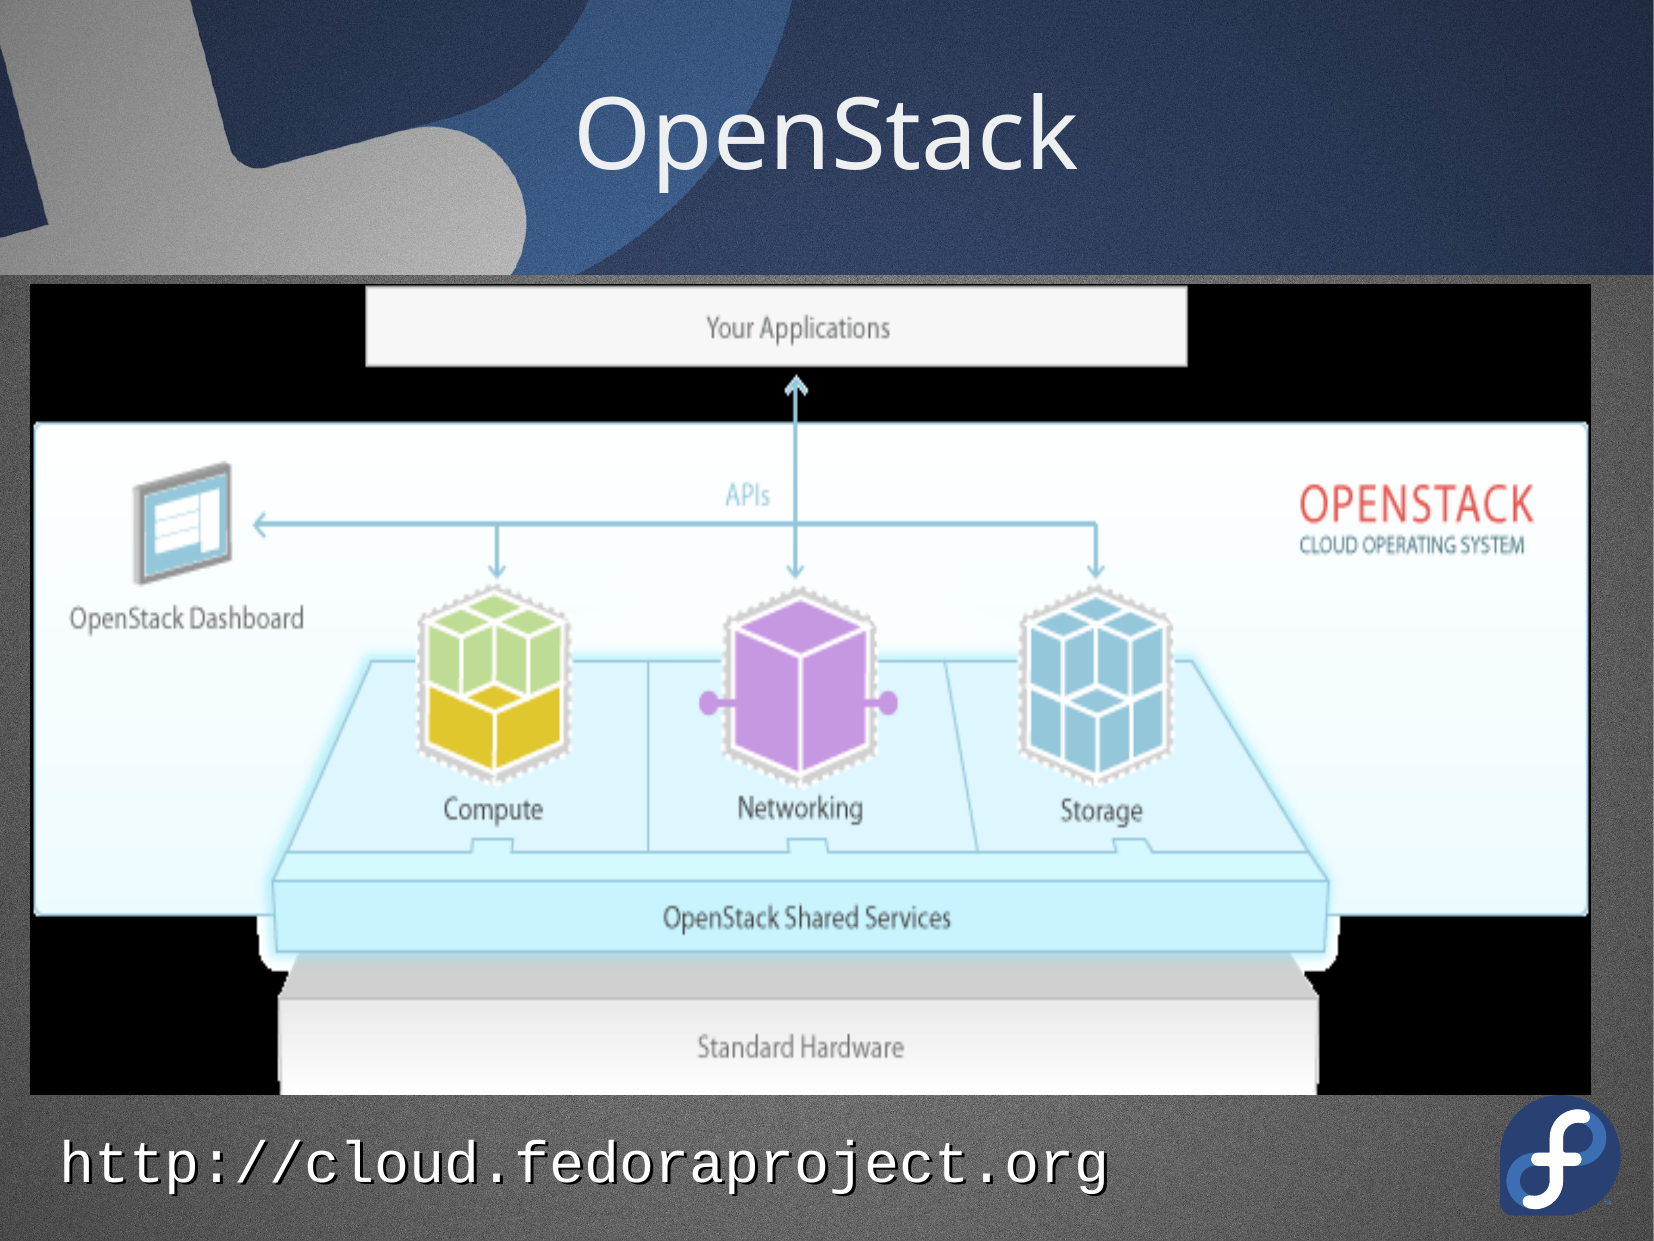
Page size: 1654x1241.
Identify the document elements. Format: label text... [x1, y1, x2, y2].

text_box OpenStack [88, 29, 1565, 237]
text_box http://cloud.fedoraproject.org [45, 1050, 1654, 1215]
picture [0, 0, 1654, 1241]
